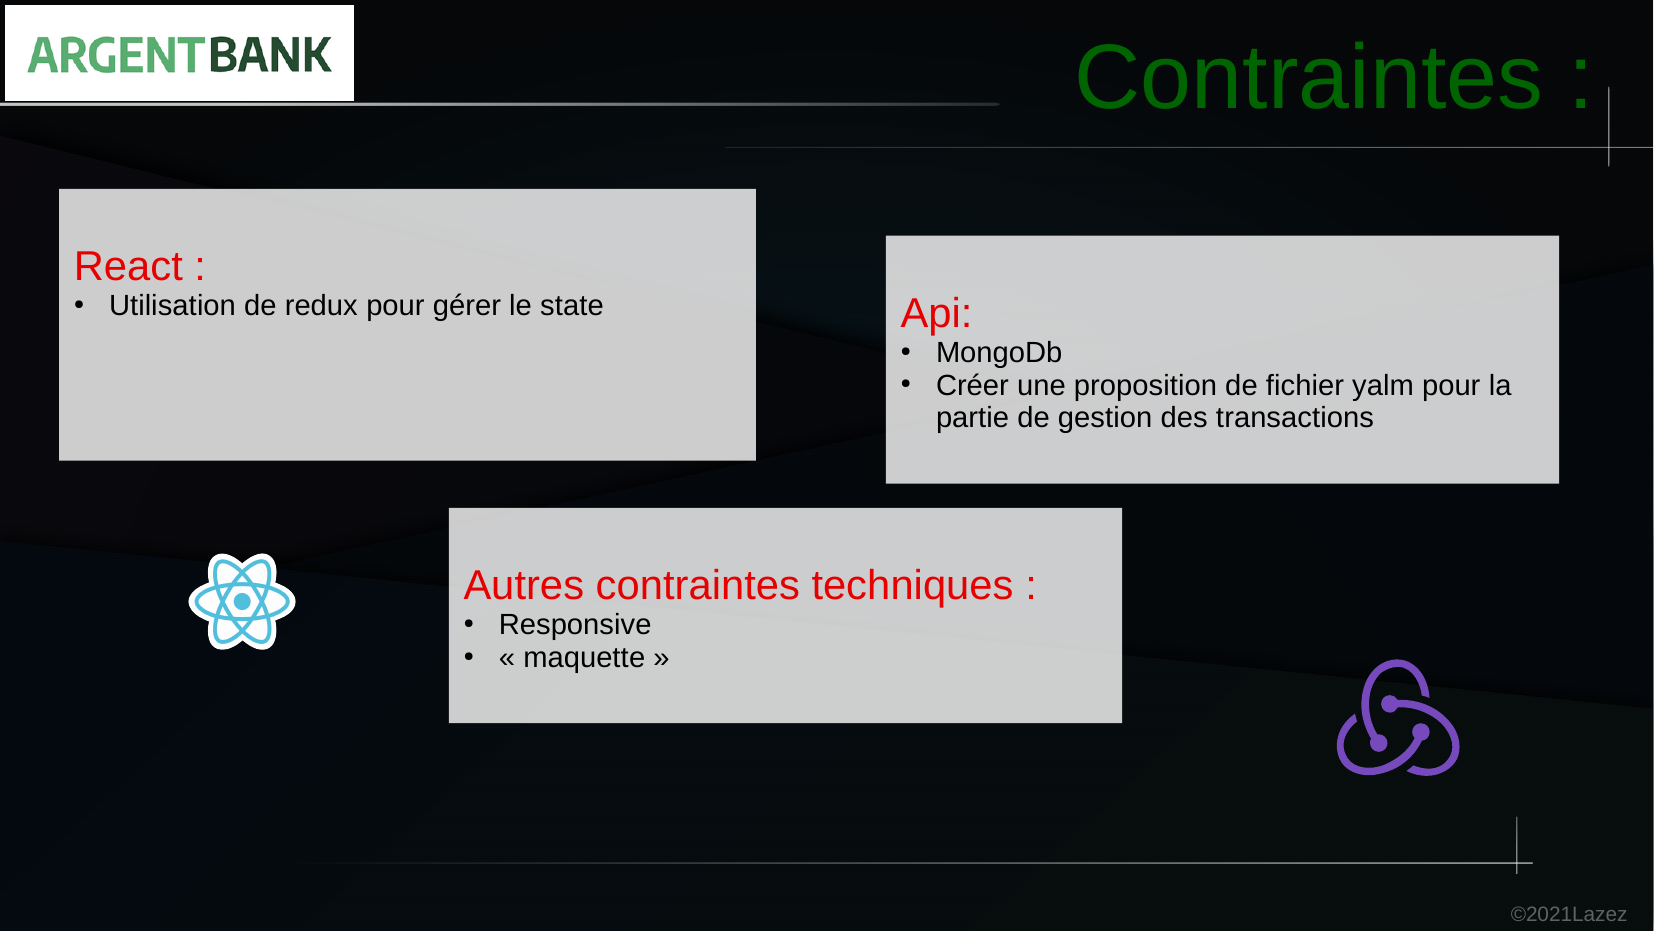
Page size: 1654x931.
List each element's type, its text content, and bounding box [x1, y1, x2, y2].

text_box React : Utilisation de redux pour gérer le state [59, 188, 756, 461]
text_box Autres contraintes techniques : Responsive « maquette » [448, 507, 1123, 724]
picture [0, 0, 1654, 931]
title Contraintes : [1074, 23, 1607, 130]
text_box ©2021Lazez [1496, 895, 1654, 931]
text_box Api: MongoDb Créer une proposition de fichier yalm pour la partie de gestion des transactions [885, 235, 1560, 484]
